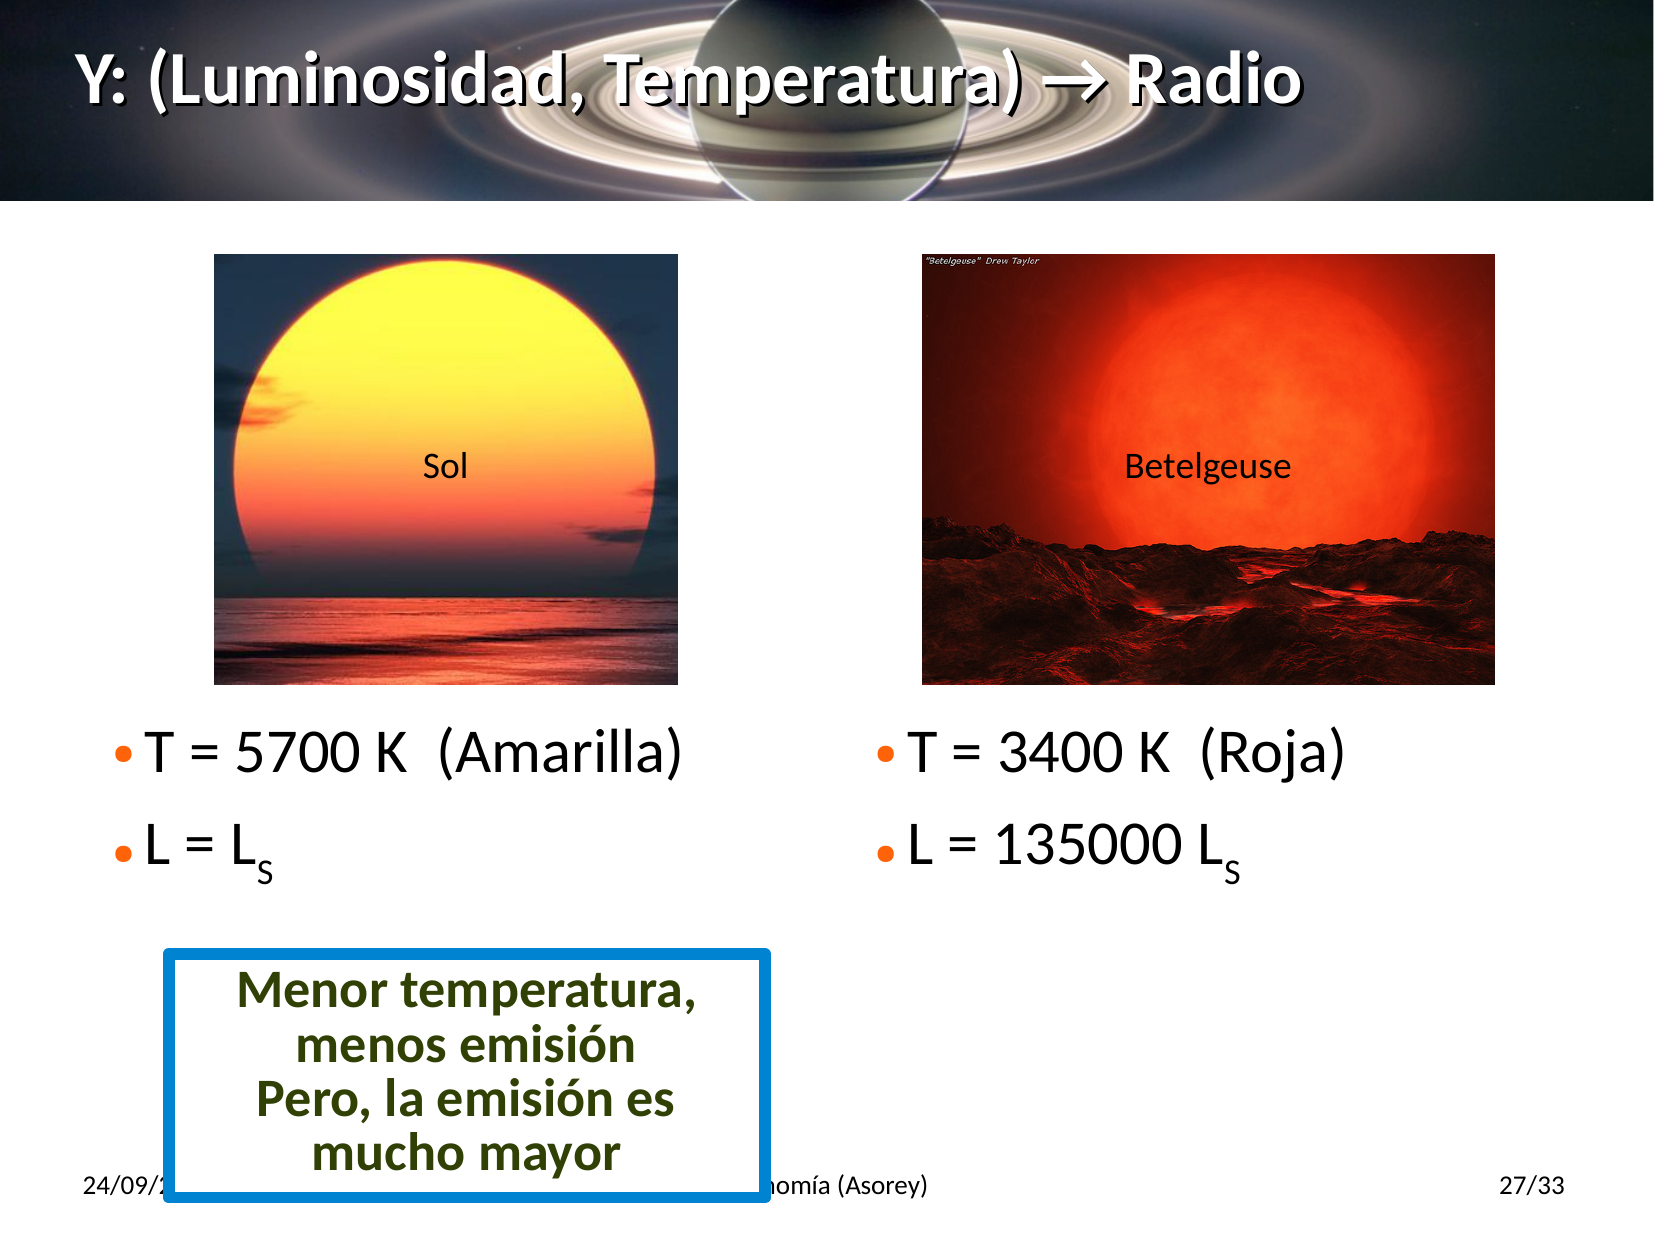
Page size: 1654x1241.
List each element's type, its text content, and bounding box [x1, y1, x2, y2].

title Y: (Luminosidad, Temperatura) → Radio [75, 19, 1564, 151]
picture [0, 0, 1654, 201]
list T = 3400 K (Roja) L = 135000 LS [845, 725, 1572, 1155]
picture [922, 254, 1495, 685]
picture [214, 254, 678, 685]
list T = 5700 K (Amarilla) L = LS [82, 725, 809, 1155]
text_box Menor temperatura, menos emisión Pero, la emisión es mucho mayor [168, 953, 765, 1198]
